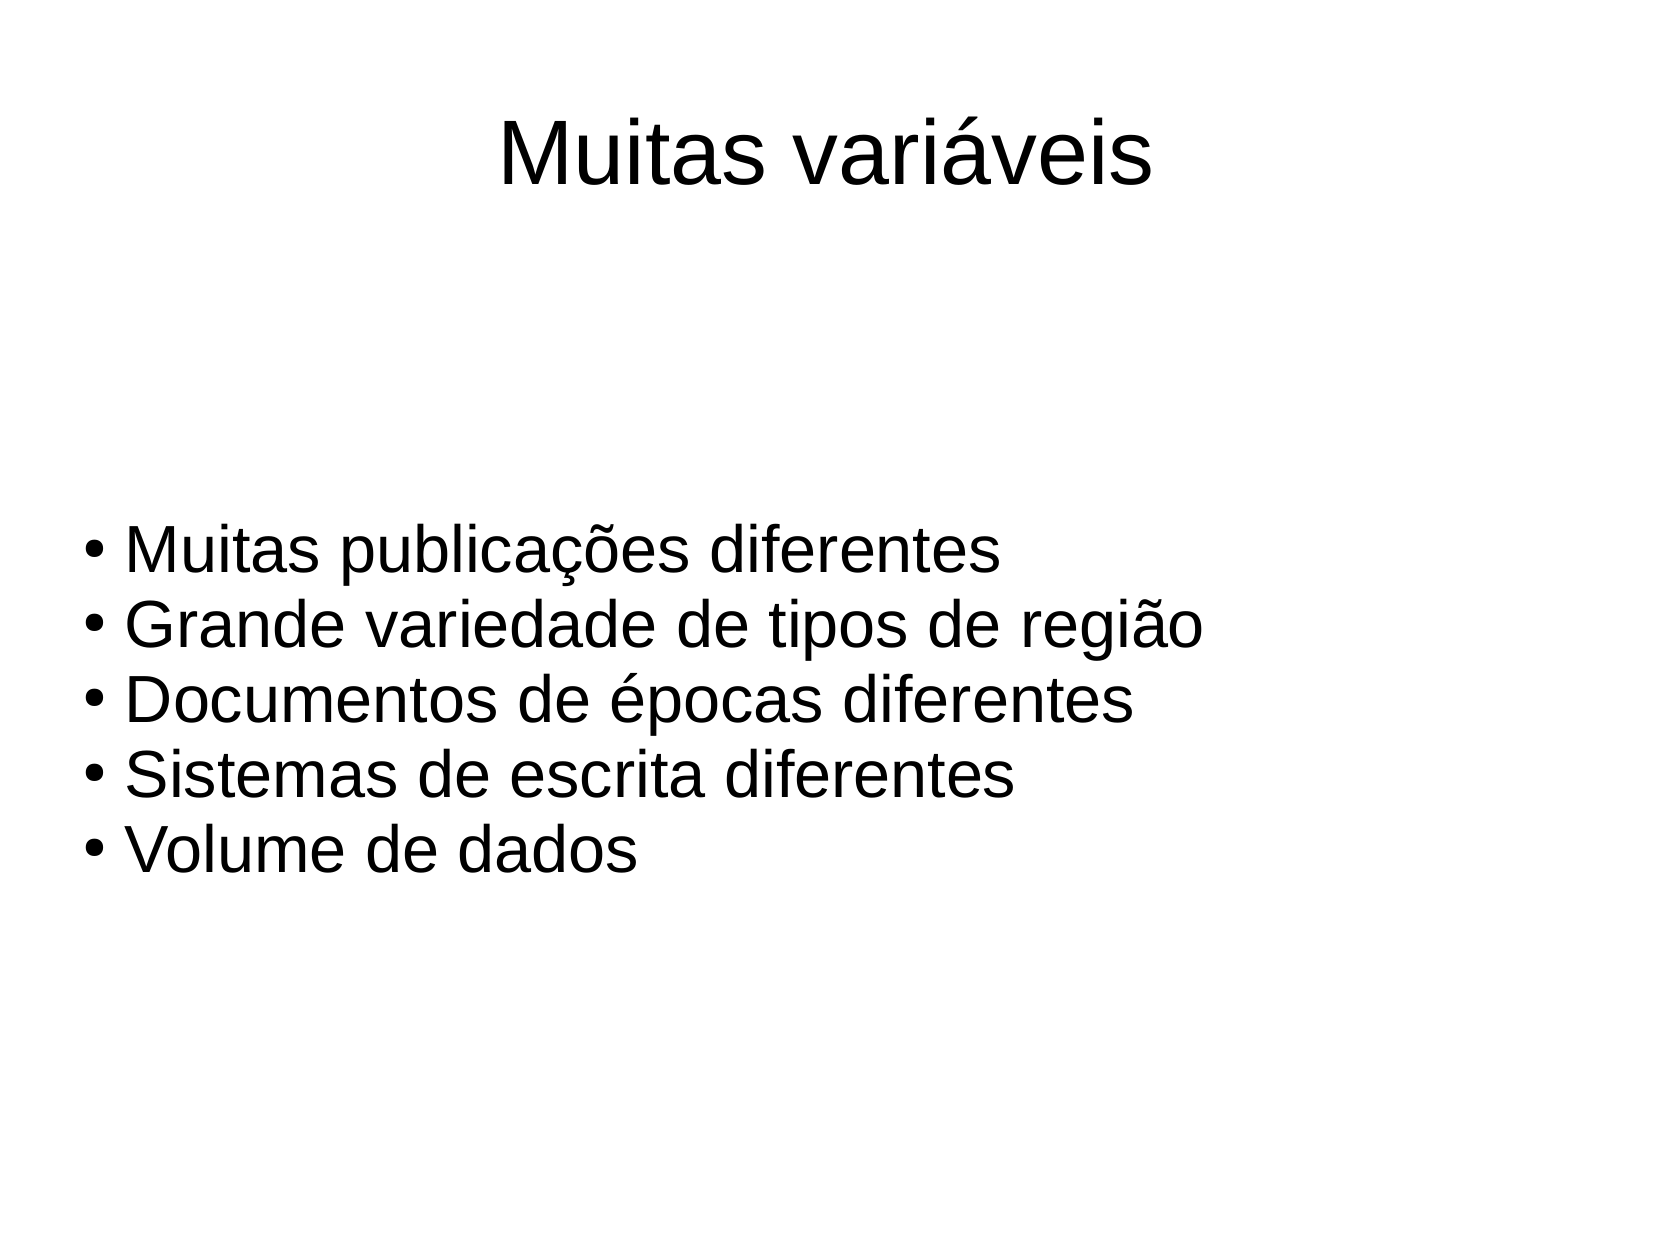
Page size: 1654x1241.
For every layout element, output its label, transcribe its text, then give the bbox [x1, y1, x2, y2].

title Muitas variáveis [82, 49, 1571, 257]
subtitle Muitas publicações diferentes Grande variedade de tipos de região Documentos de épocas diferentes Sistemas de escrita diferentes Volume de dados [82, 290, 1571, 1109]
